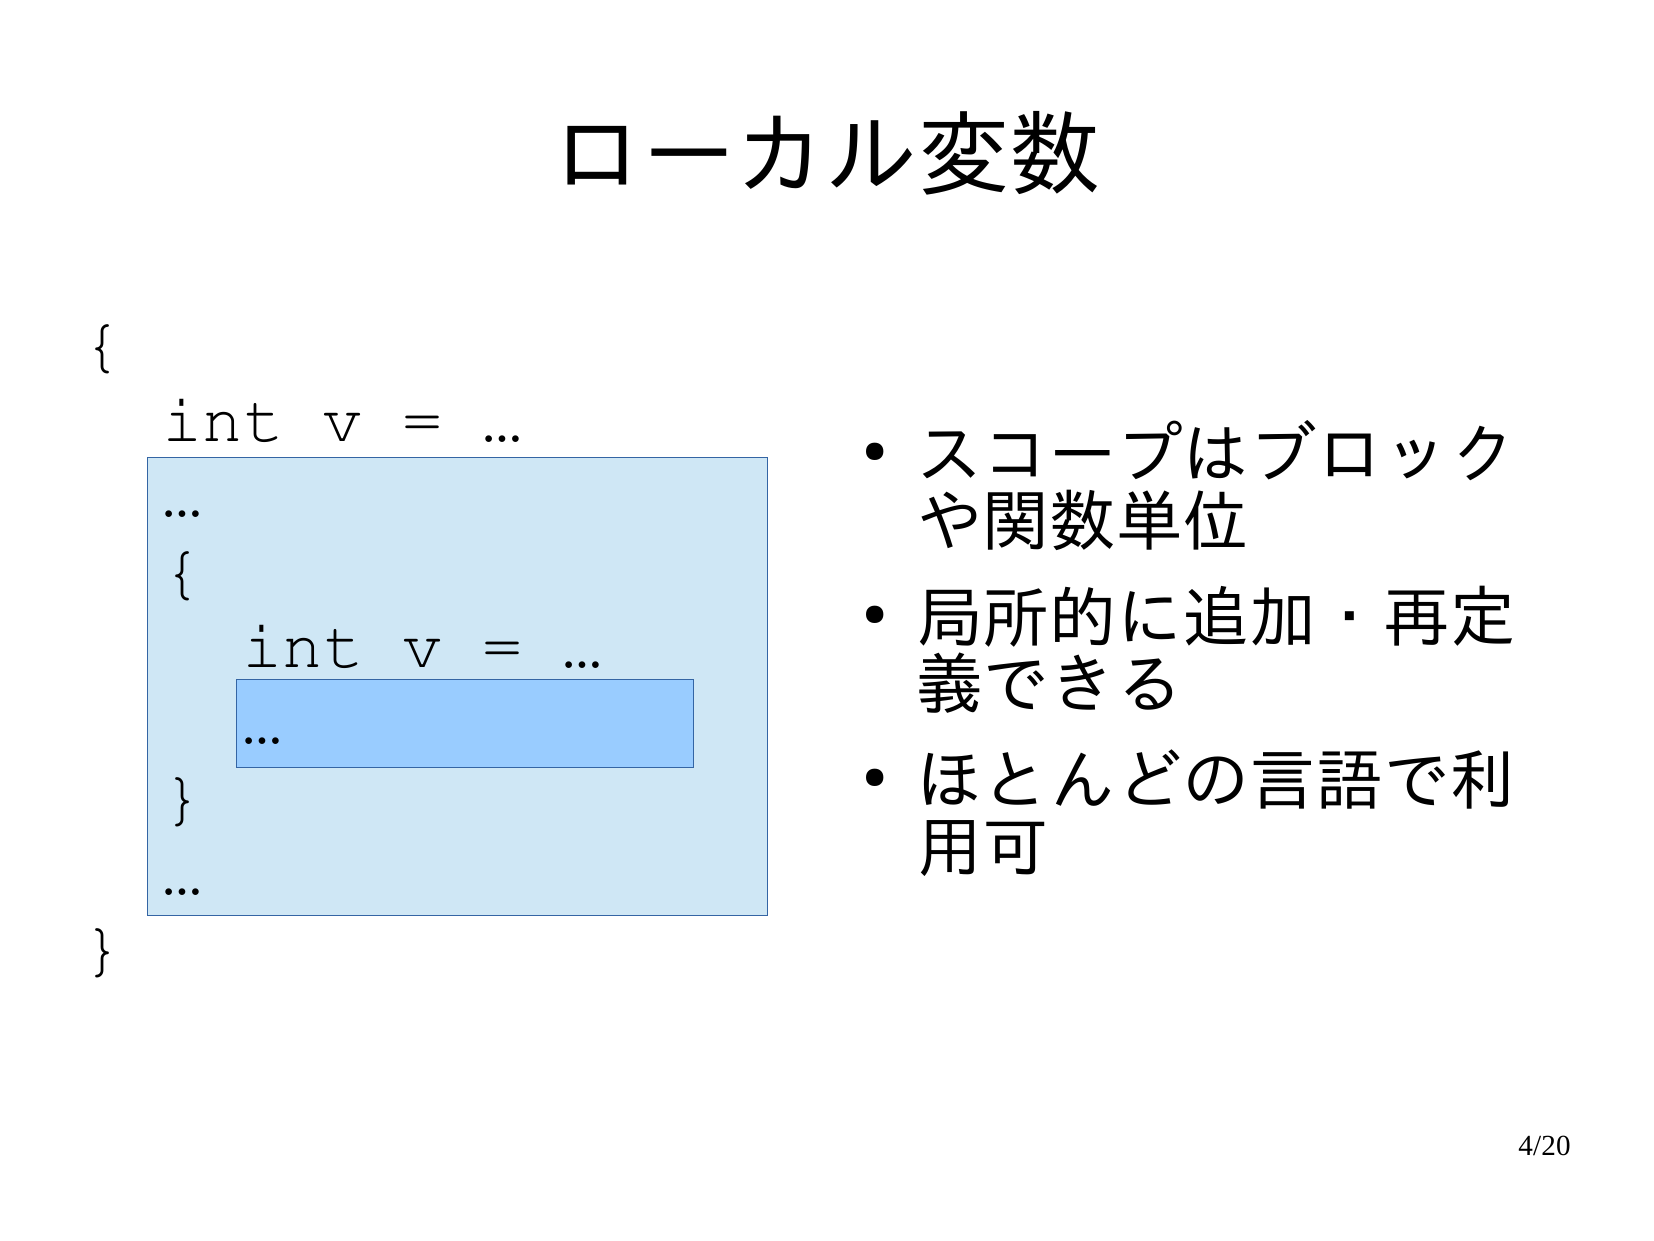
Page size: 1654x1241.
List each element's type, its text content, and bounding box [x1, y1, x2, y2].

list スコープはブロックや関数単位 局所的に追加・再定義できる ほとんどの言語で利用可 [845, 290, 1572, 1010]
list { int v = … … { int v = … … } … } [82, 290, 809, 1010]
title ローカル変数 [82, 49, 1571, 257]
